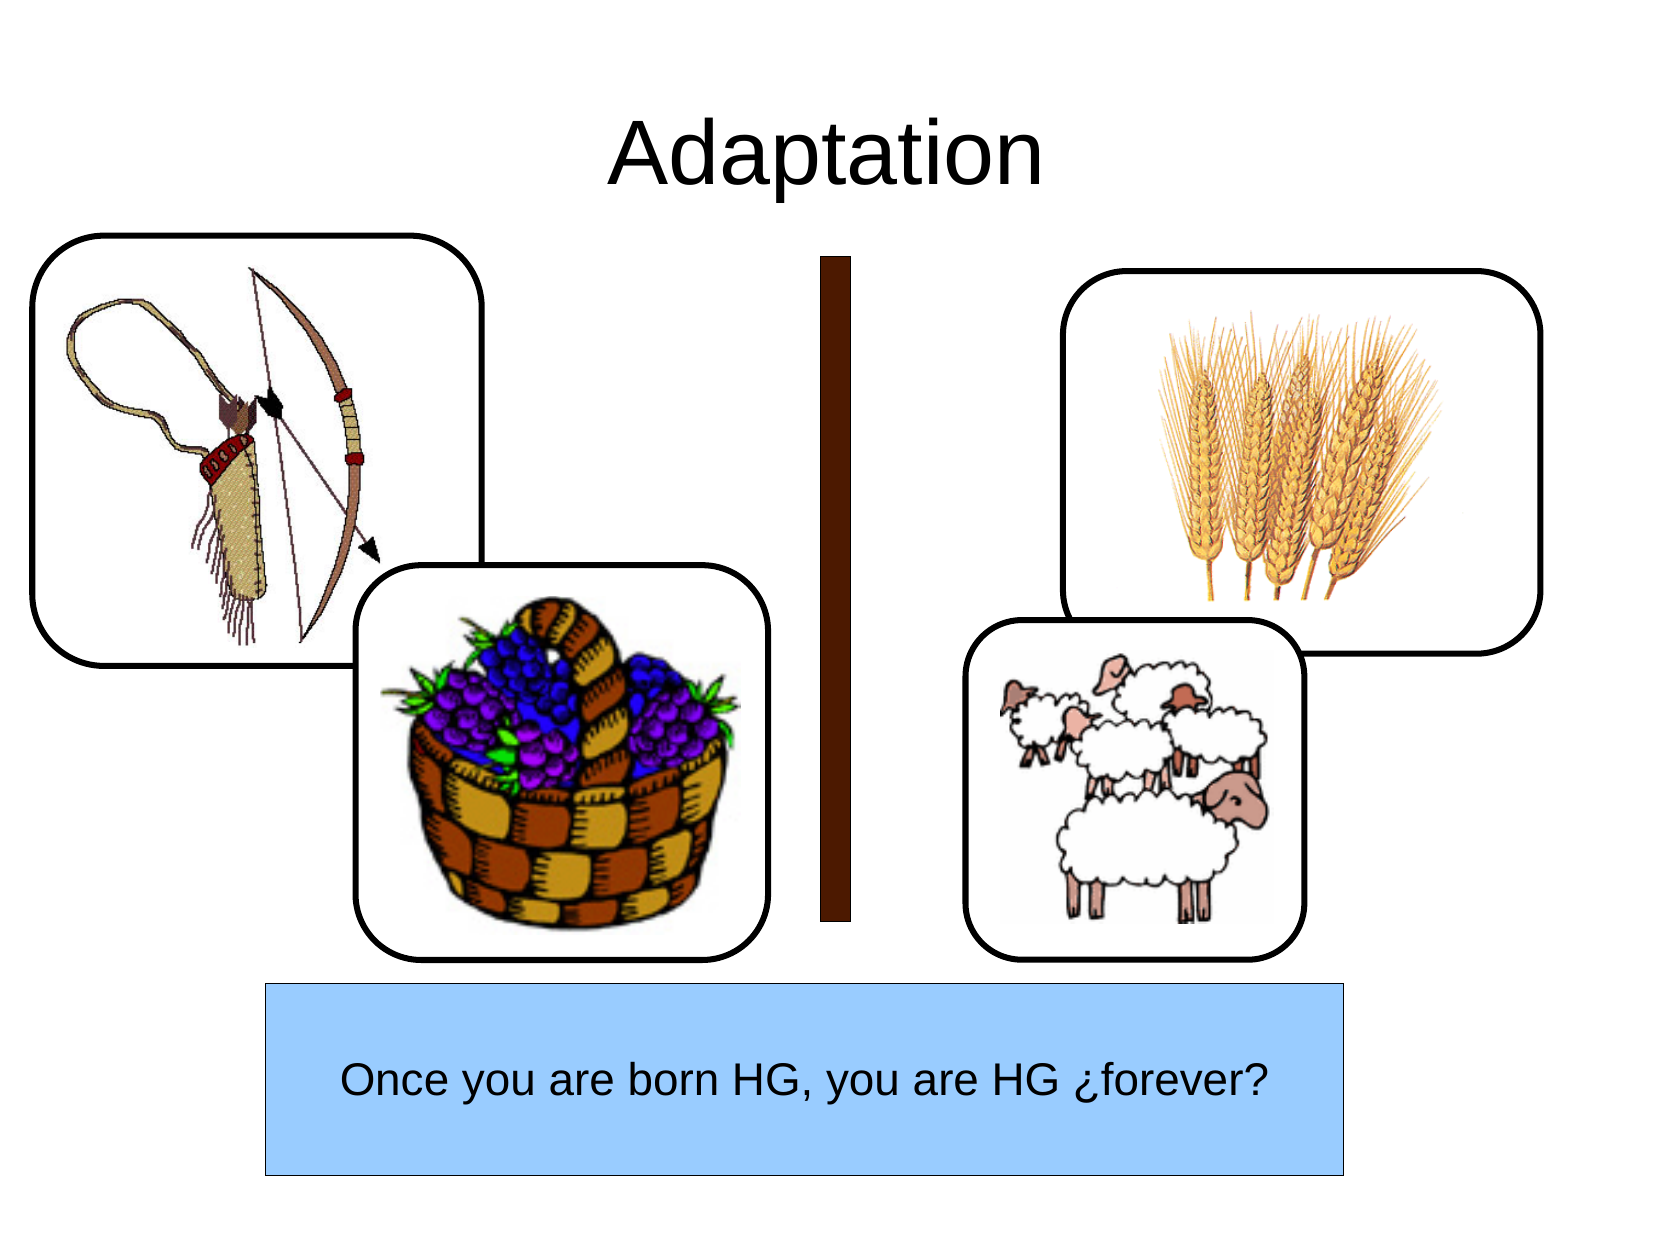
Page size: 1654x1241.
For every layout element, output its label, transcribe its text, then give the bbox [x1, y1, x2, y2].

text_box [820, 256, 851, 922]
text_box Once you are born HG, you are HG ¿forever? [265, 983, 1344, 1176]
picture [1110, 299, 1482, 629]
title Adaptation [82, 49, 1571, 257]
text_box [32, 235, 769, 961]
text_box [965, 271, 1541, 960]
picture [380, 596, 741, 935]
picture [63, 265, 443, 648]
picture [1000, 650, 1274, 924]
